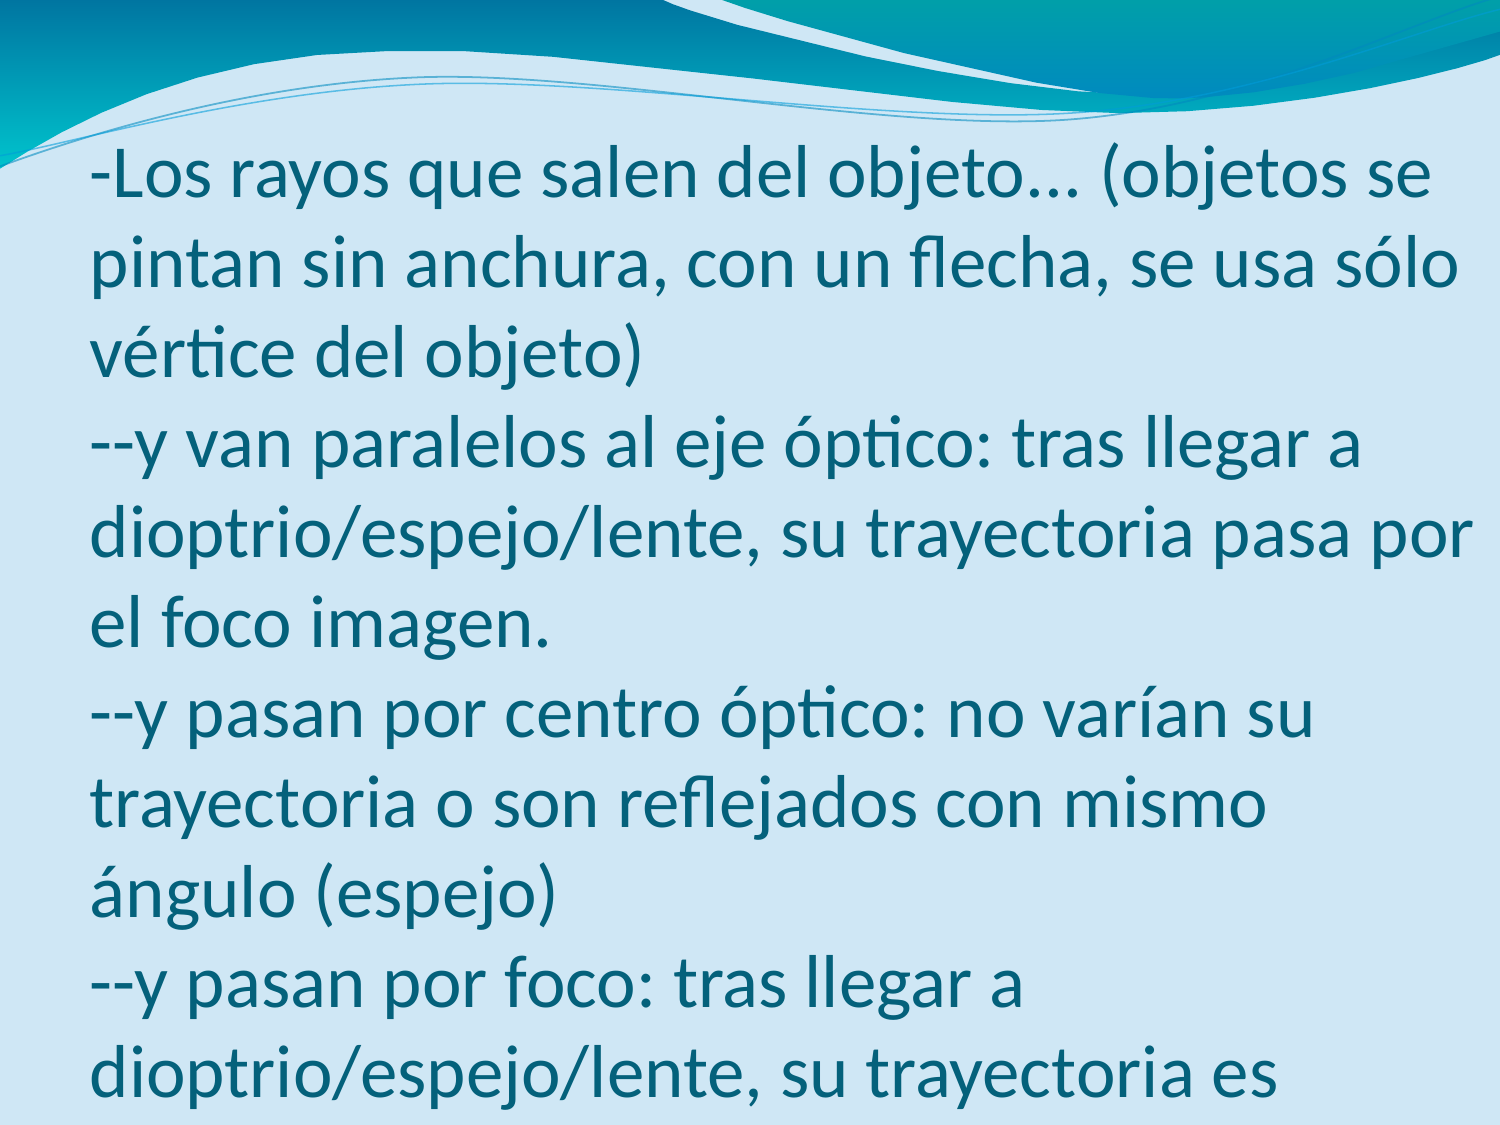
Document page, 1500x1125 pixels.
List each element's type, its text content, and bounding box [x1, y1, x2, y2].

title -Los rayos que salen del objeto... (objetos se pintan sin anchura, con un flecha, se usa sólo vértice del objeto) --y van paralelos al eje óptico: tras llegar a dioptrio/espejo/lente, su trayectoria pasa por el foco imagen. --y pasan por centro óptico: no varían su trayectoria o son reflejados con mismo ángulo (espejo) --y pasan por foco: tras llegar a dioptrio/espejo/lente, su trayectoria es paralela al eje óptico --y pasan por el centro curvatura: tras llegar a dioptrio/espejo(no lente), no varía dirección (sí sentido en espejo) [75, 115, 1500, 1125]
